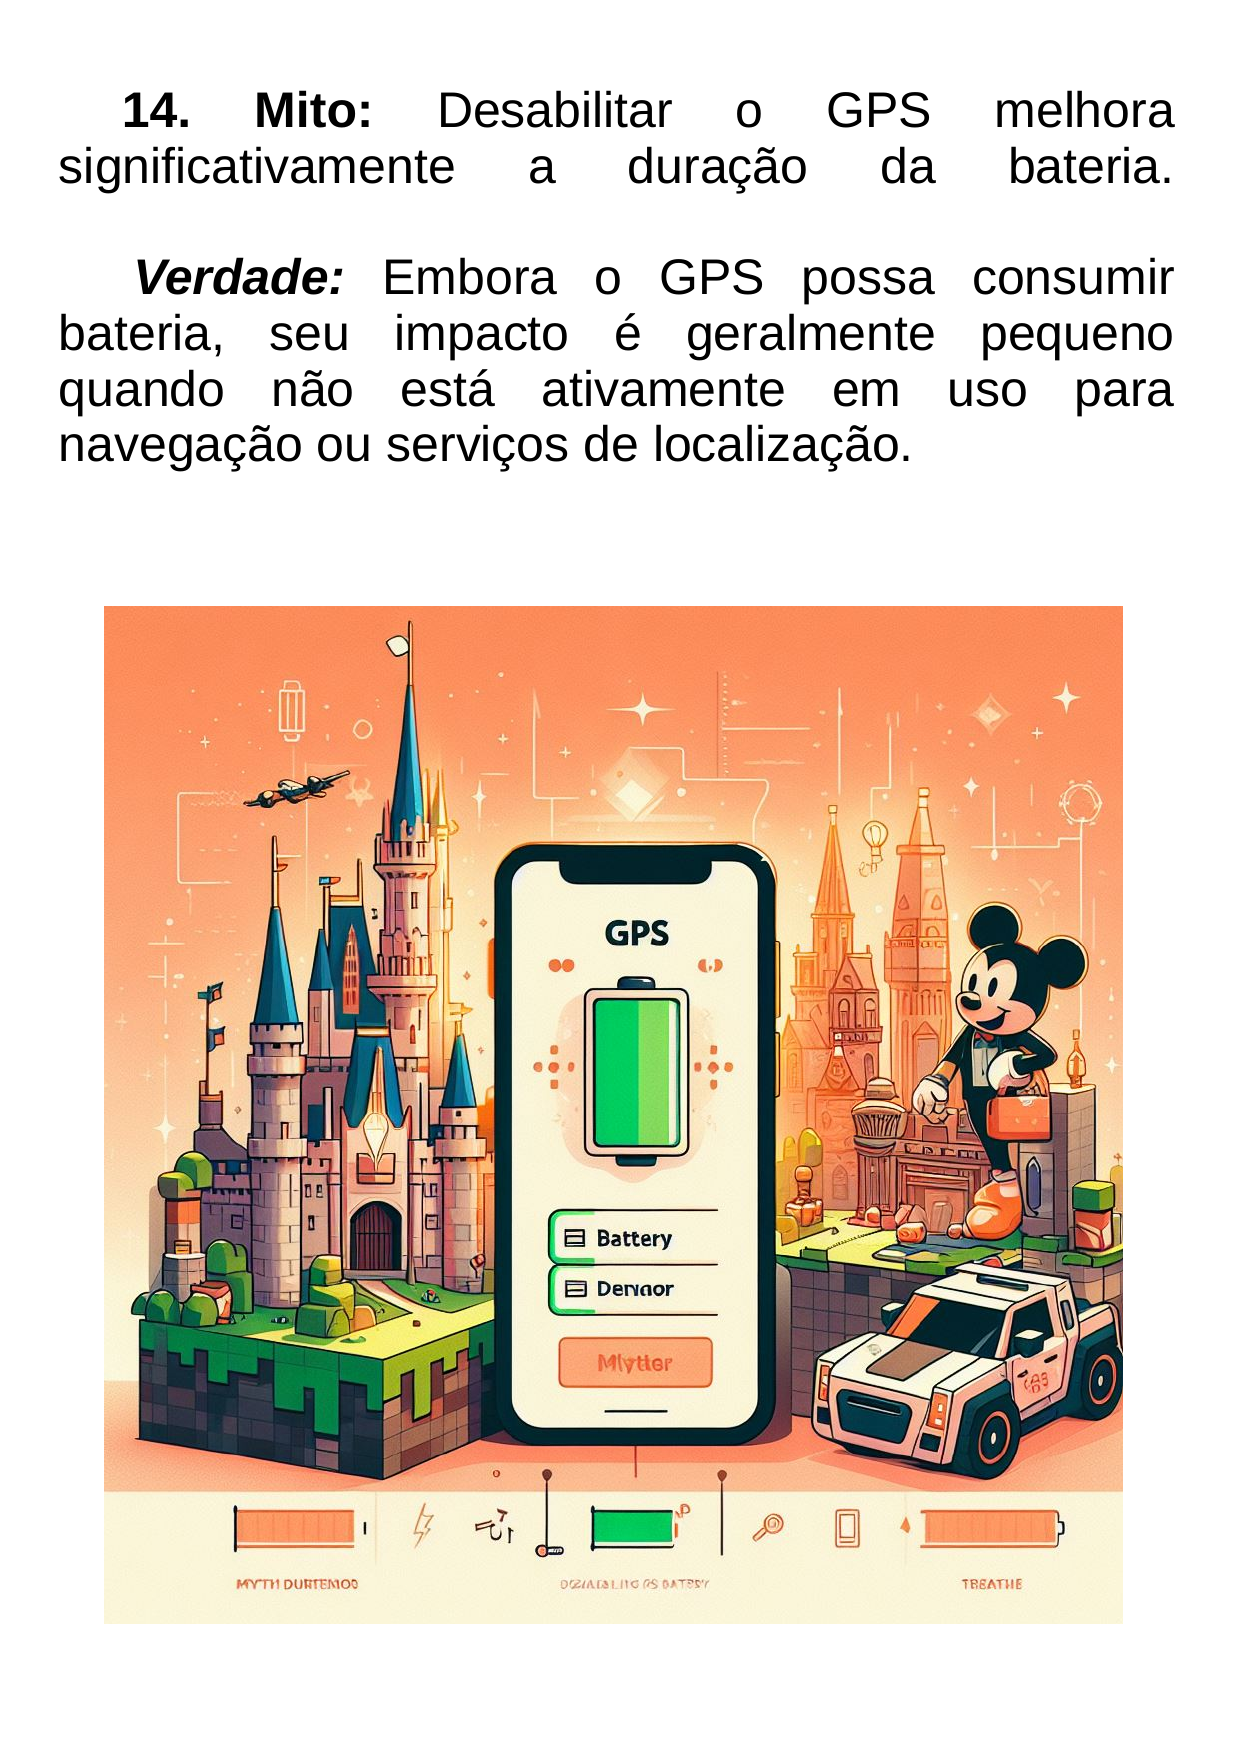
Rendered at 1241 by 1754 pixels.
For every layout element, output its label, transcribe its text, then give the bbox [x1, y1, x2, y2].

title 14. Mito: Desabilitar o GPS melhora significativamente a duração da bateria. Verdade: Embora o GPS possa consumir bateria, seu impacto é geralmente pequeno quando não está ativamente em uso para navegação ou serviços de localização. [59, 82, 1176, 473]
picture [104, 606, 1123, 1625]
